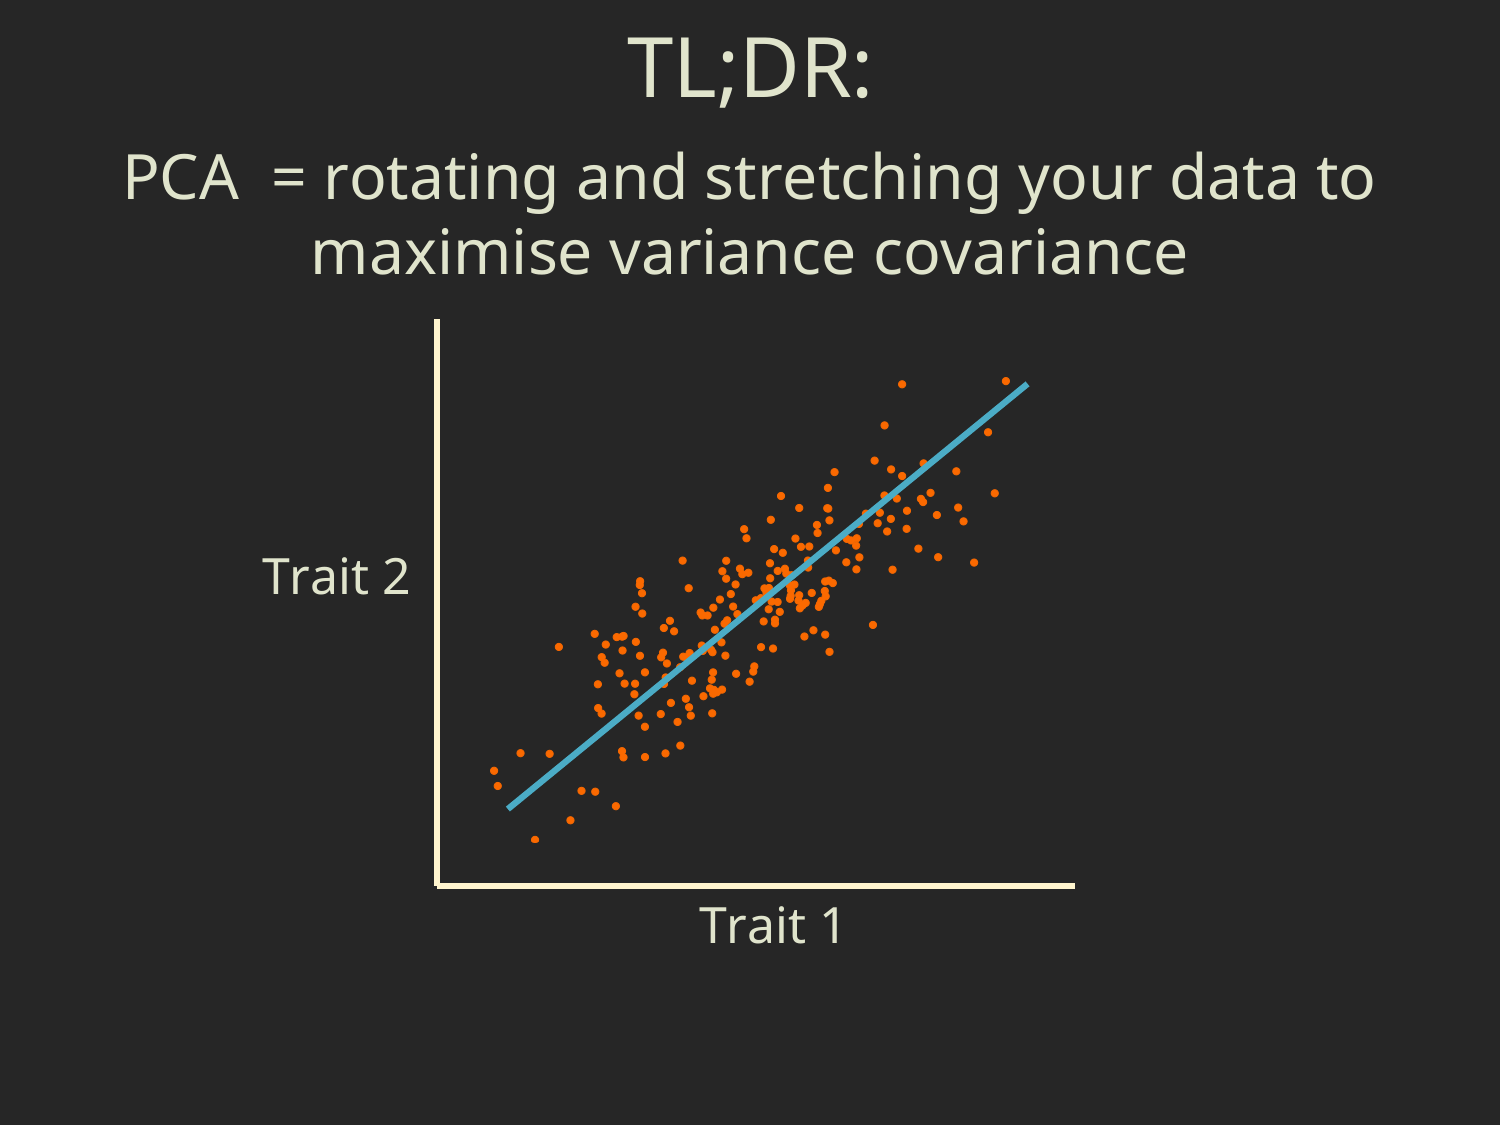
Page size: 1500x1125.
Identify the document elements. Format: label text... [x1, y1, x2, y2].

text_box TL;DR: [612, 6, 889, 122]
text_box PCA = rotating and stretching your data to maximise variance covariance [0, 129, 1500, 295]
picture [490, 377, 1010, 843]
text_box Trait 1 [673, 885, 875, 981]
text_box Trait 2 [236, 537, 438, 632]
